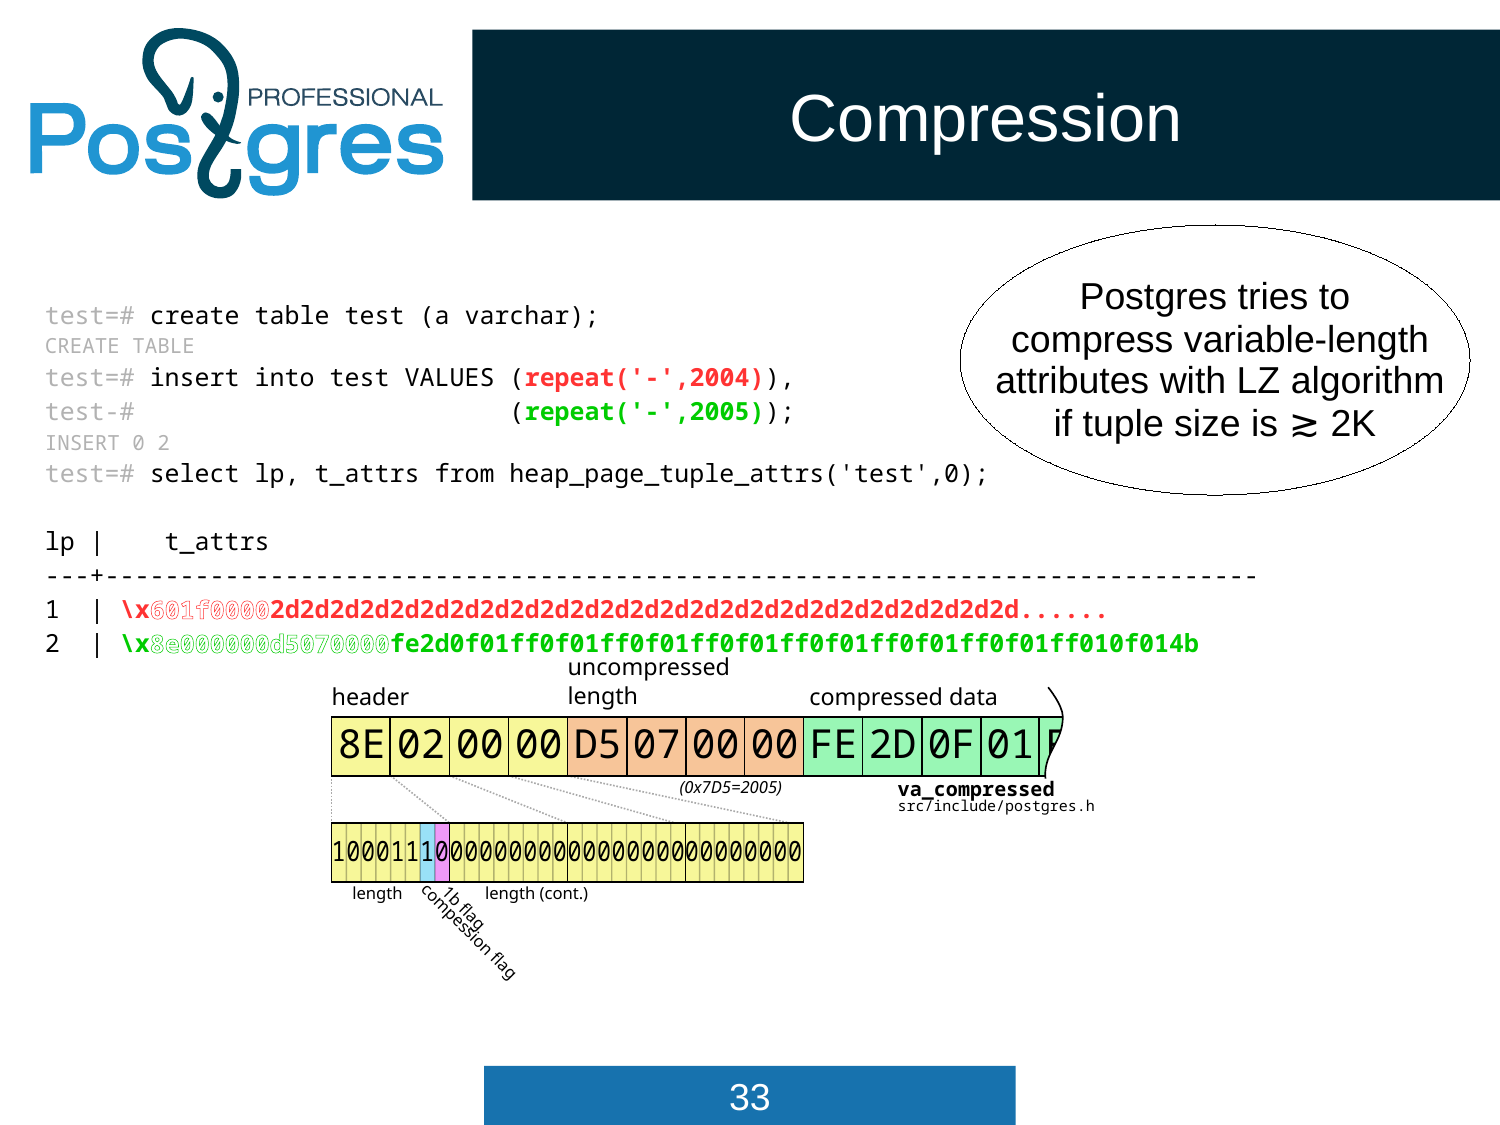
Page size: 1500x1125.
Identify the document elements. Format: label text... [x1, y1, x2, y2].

picture [992, 106, 1023, 141]
picture [793, 95, 833, 141]
picture [972, 106, 988, 140]
picture [1063, 106, 1090, 141]
picture [1098, 106, 1103, 140]
picture [935, 106, 964, 154]
text_box Postgres tries to compress variable-length attributes with LZ algorithm if tuple size is ≳ 2K [960, 224, 1471, 496]
picture [880, 106, 926, 140]
picture [1111, 106, 1142, 141]
picture [840, 106, 871, 141]
picture [1150, 106, 1177, 140]
picture [1029, 106, 1056, 141]
picture [0, 0, 1500, 1096]
